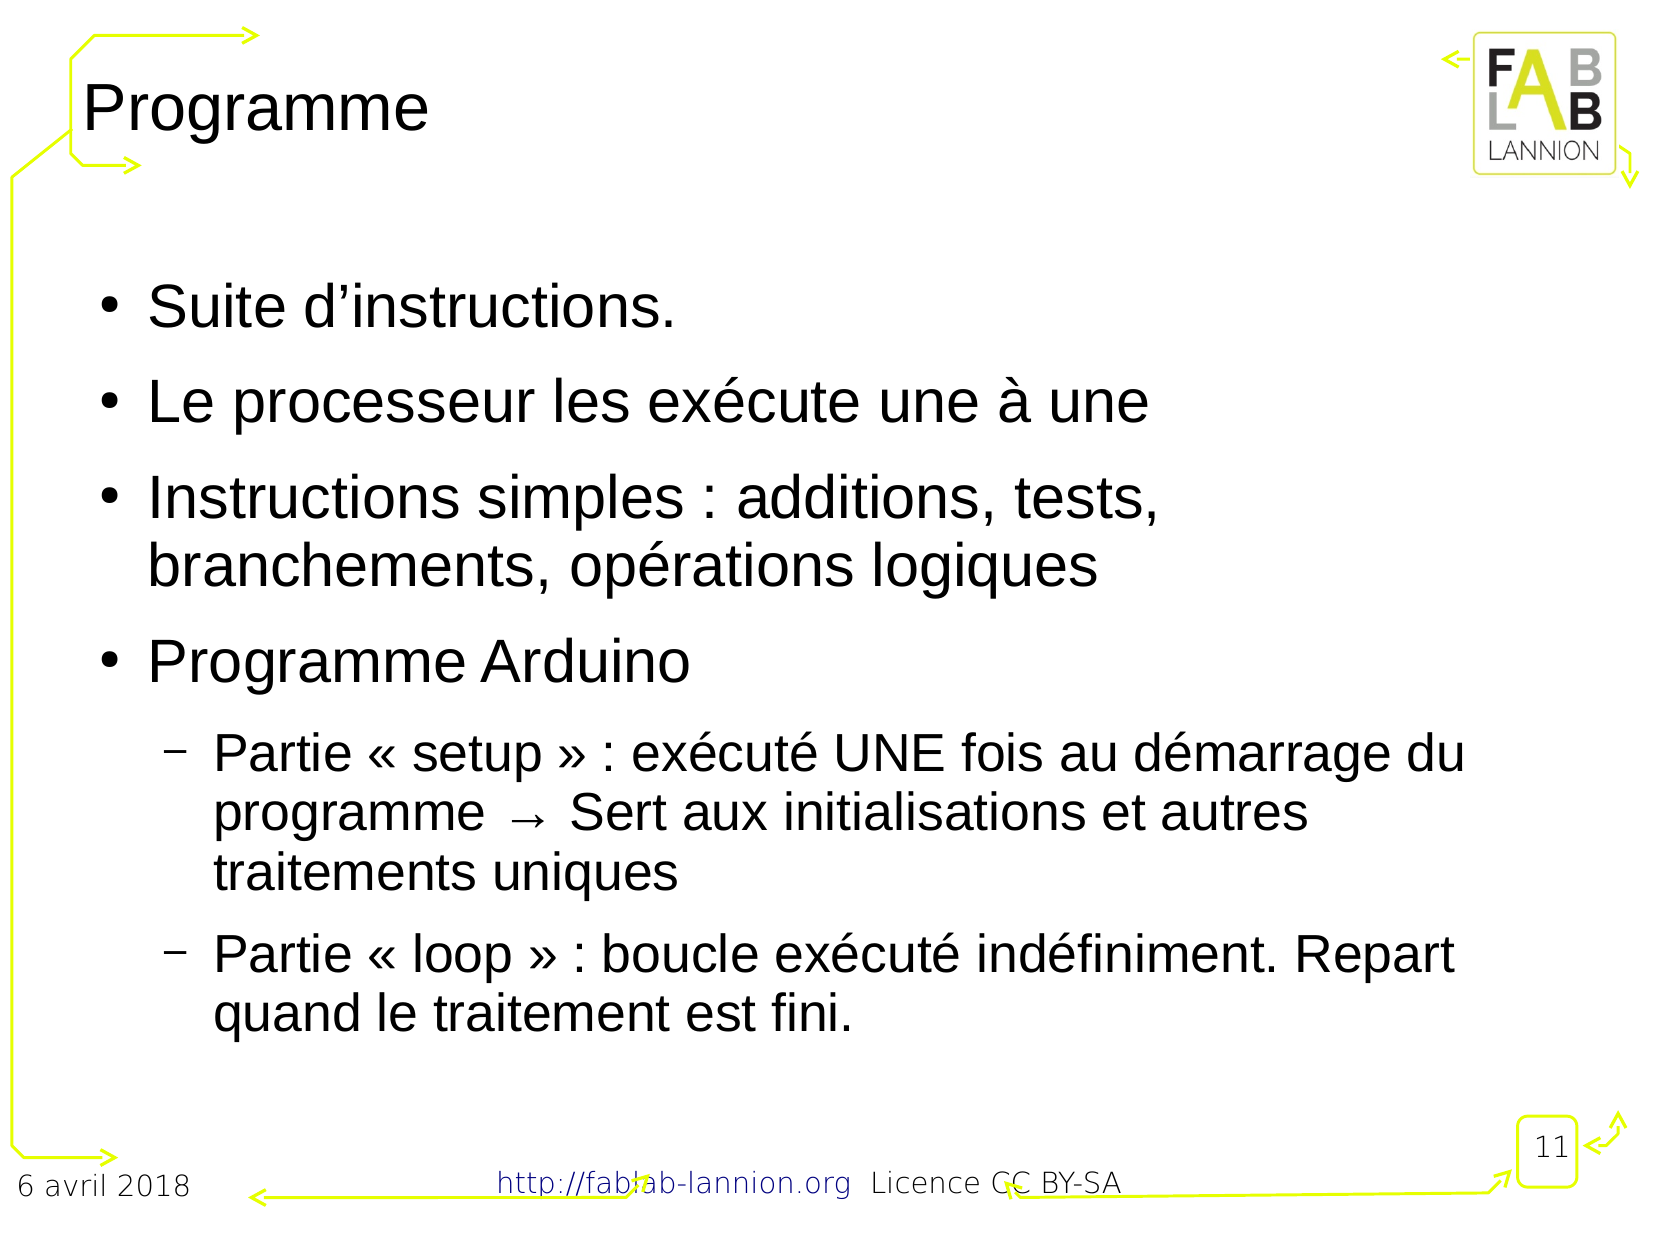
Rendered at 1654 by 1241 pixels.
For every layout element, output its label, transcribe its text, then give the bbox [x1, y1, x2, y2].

picture [1470, 29, 1619, 178]
list Suite d’instructions. Le processeur les exécute une à une Instructions simples : additions, tests, branchements, opérations logiques Programme Arduino Partie « setup » : exécuté UNE fois au démarrage du programme → Sert aux initialisations et autres traitements uniques Partie « loop » : boucle exécuté indéfiniment. Repart quand le traitement est fini. [82, 271, 1571, 1045]
title Programme [82, 49, 1441, 166]
